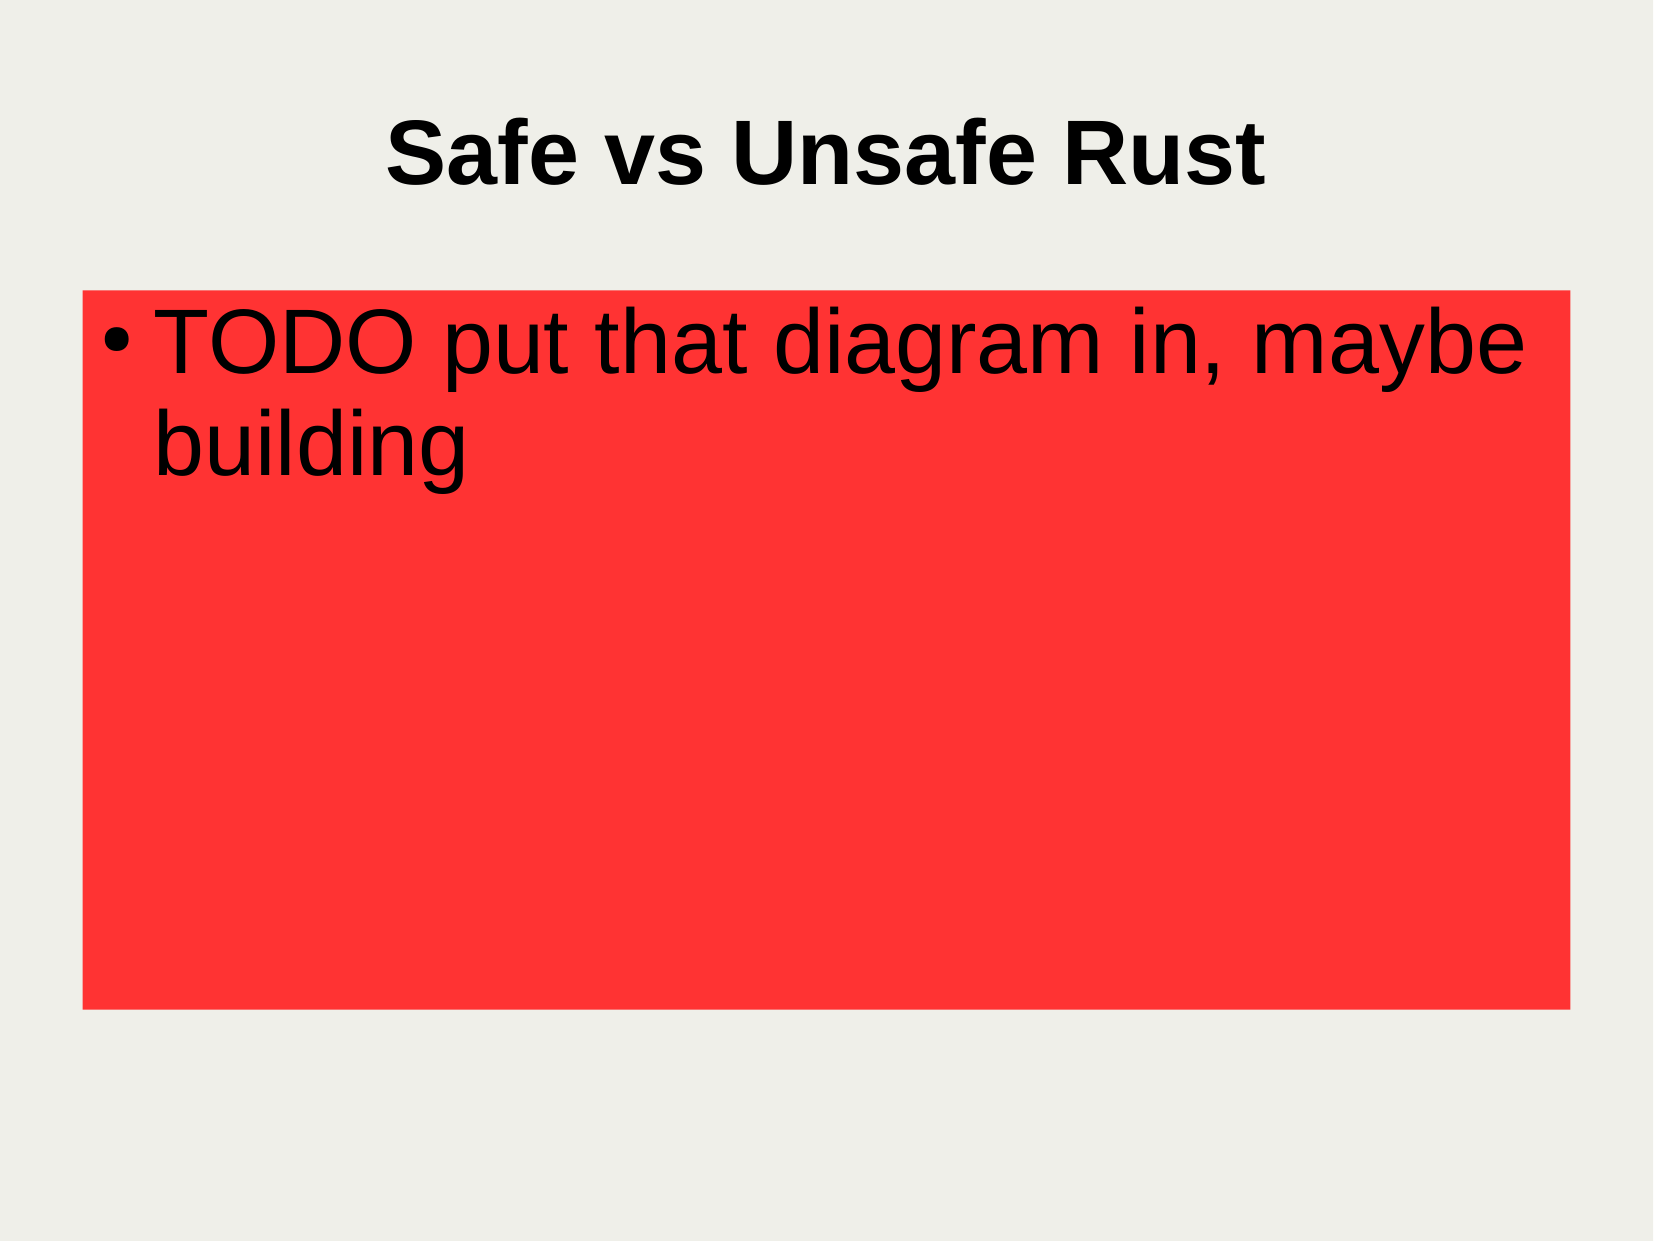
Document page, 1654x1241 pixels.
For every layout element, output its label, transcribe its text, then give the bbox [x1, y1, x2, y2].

picture [0, 0, 1654, 1241]
list TODO put that diagram in, maybe building [82, 290, 1571, 1010]
title Safe vs Unsafe Rust [82, 49, 1571, 257]
